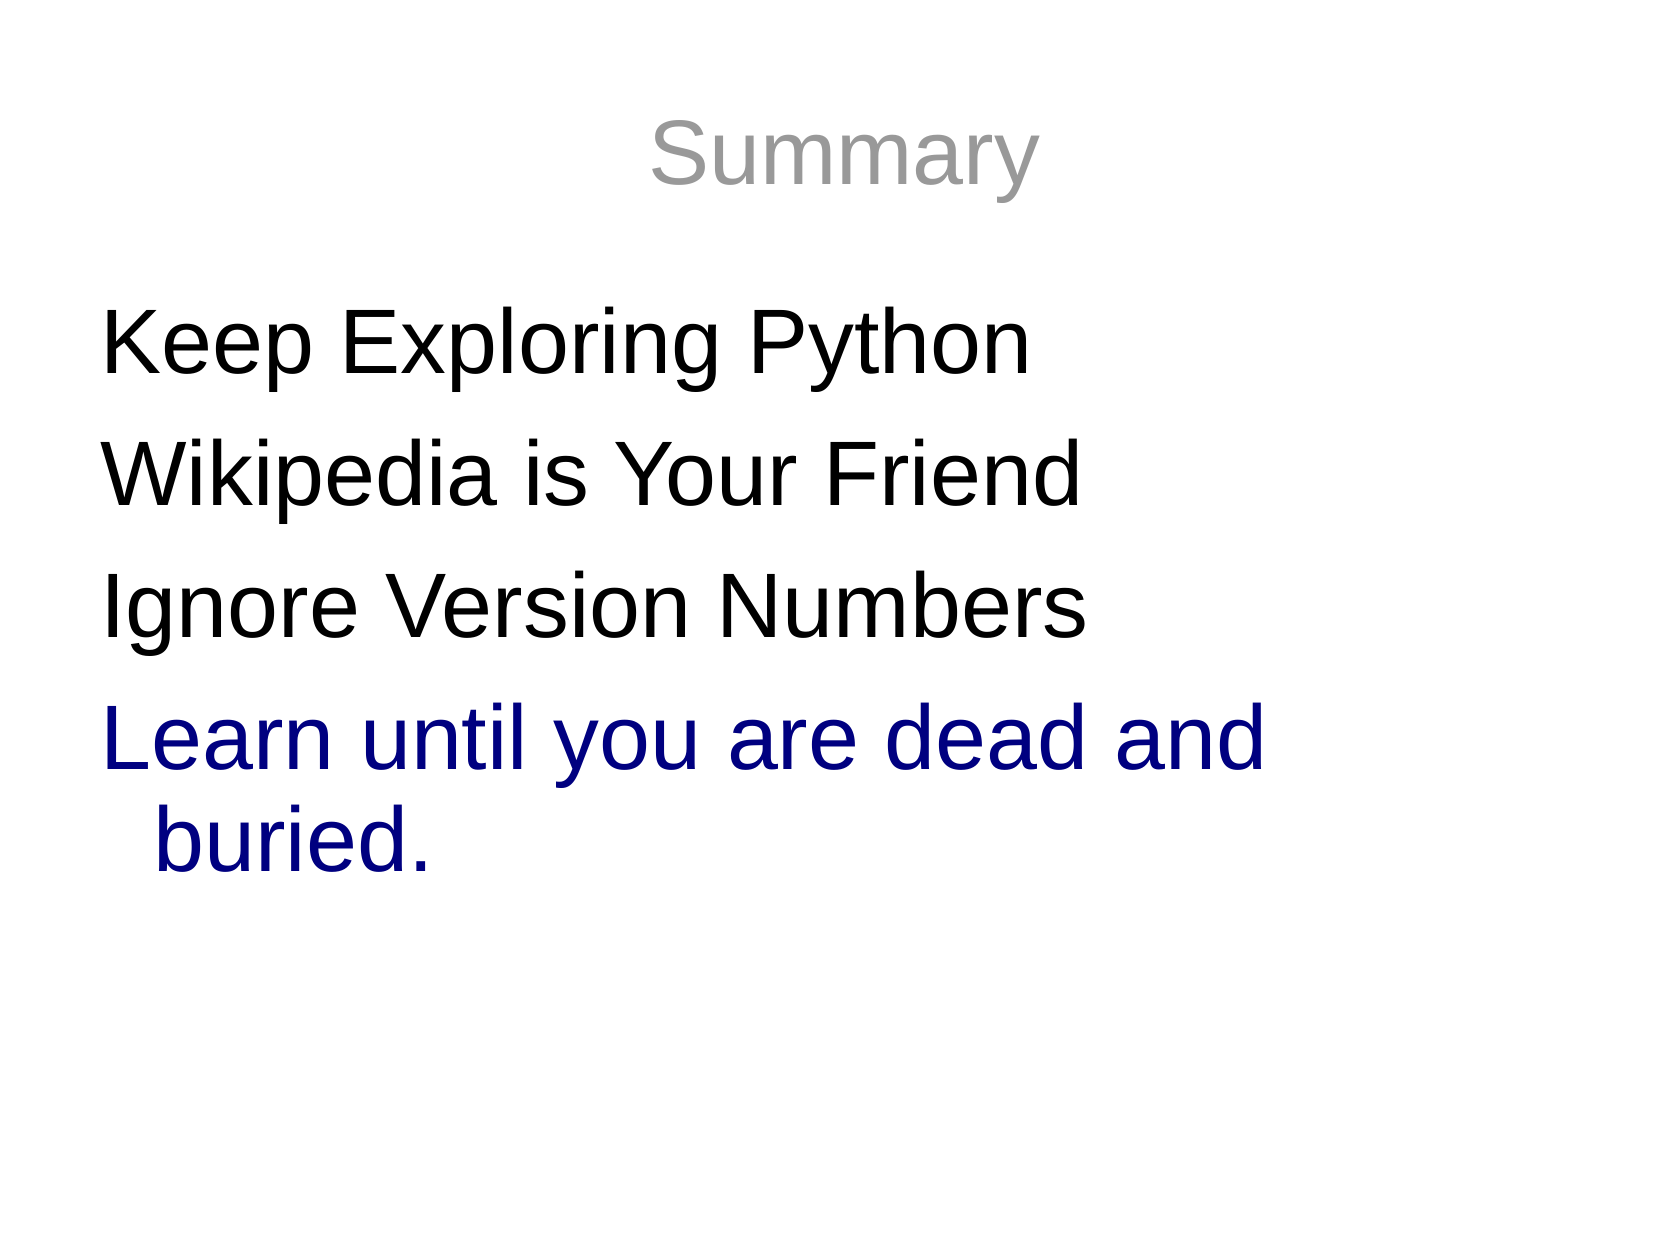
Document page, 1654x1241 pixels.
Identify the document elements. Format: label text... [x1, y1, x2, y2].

list Keep Exploring Python Wikipedia is Your Friend Ignore Version Numbers Learn until you are dead and buried. [82, 290, 1571, 1094]
title Summary [82, 49, 1571, 257]
